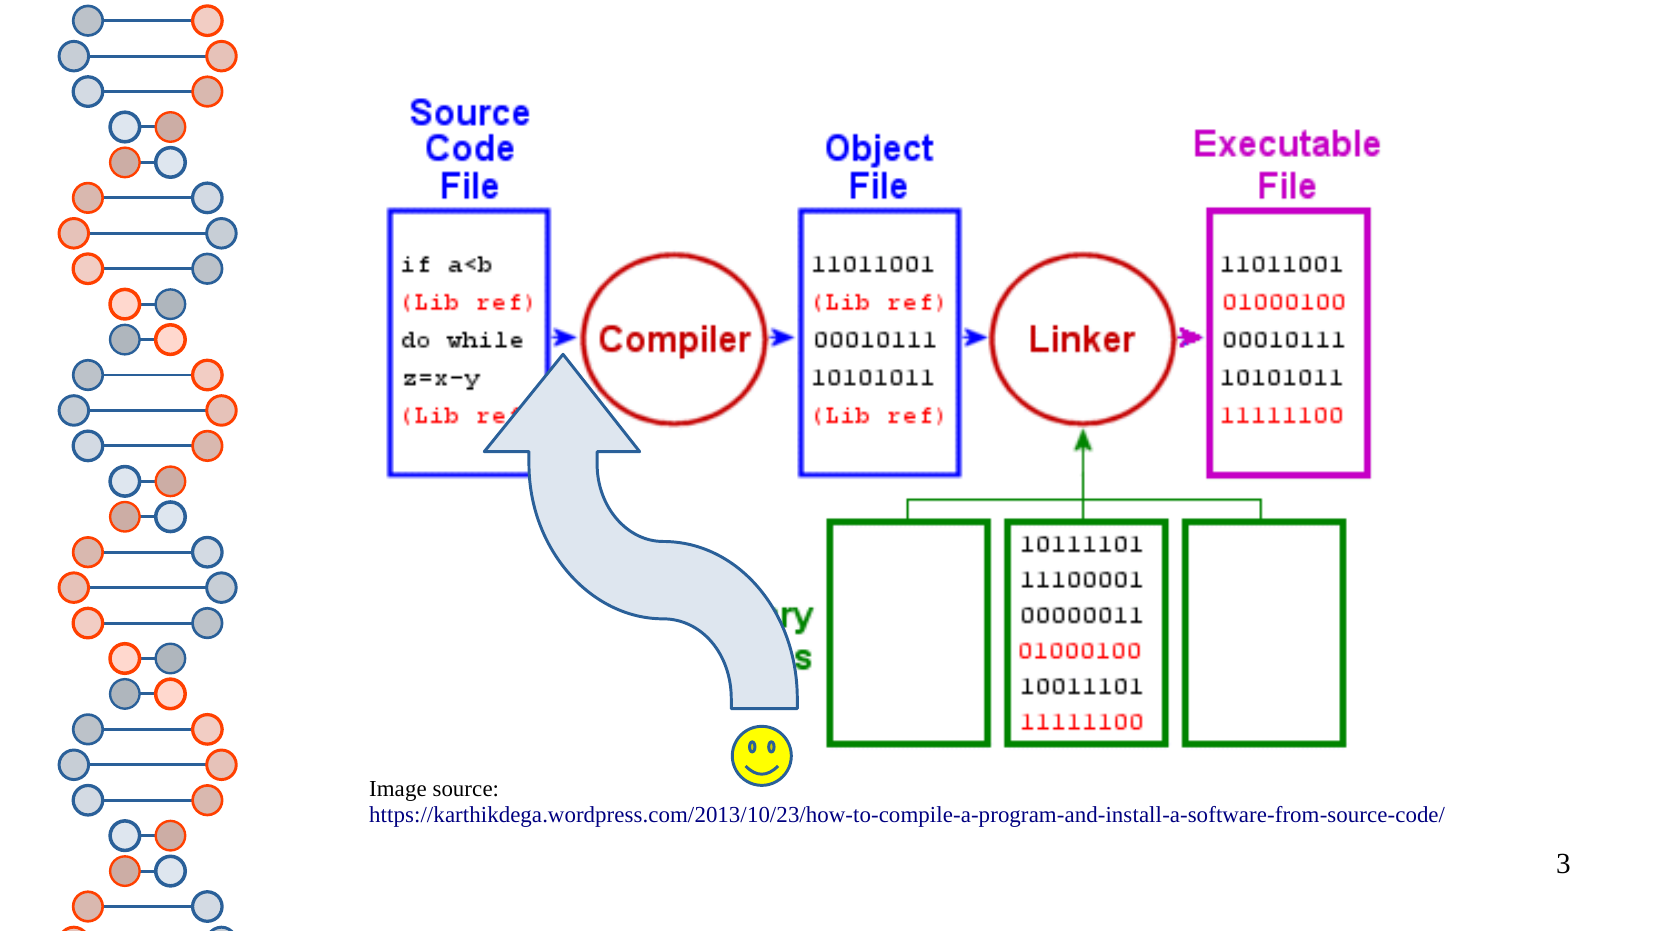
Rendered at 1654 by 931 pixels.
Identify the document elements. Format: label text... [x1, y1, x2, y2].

text_box Image source: https://karthikdega.wordpress.com/2013/10/23/how-to-compile-a-program-and-install-a-software-from-source-code/ [354, 768, 1477, 886]
picture [354, 77, 1418, 768]
text_box [484, 354, 798, 709]
text_box [732, 726, 792, 786]
